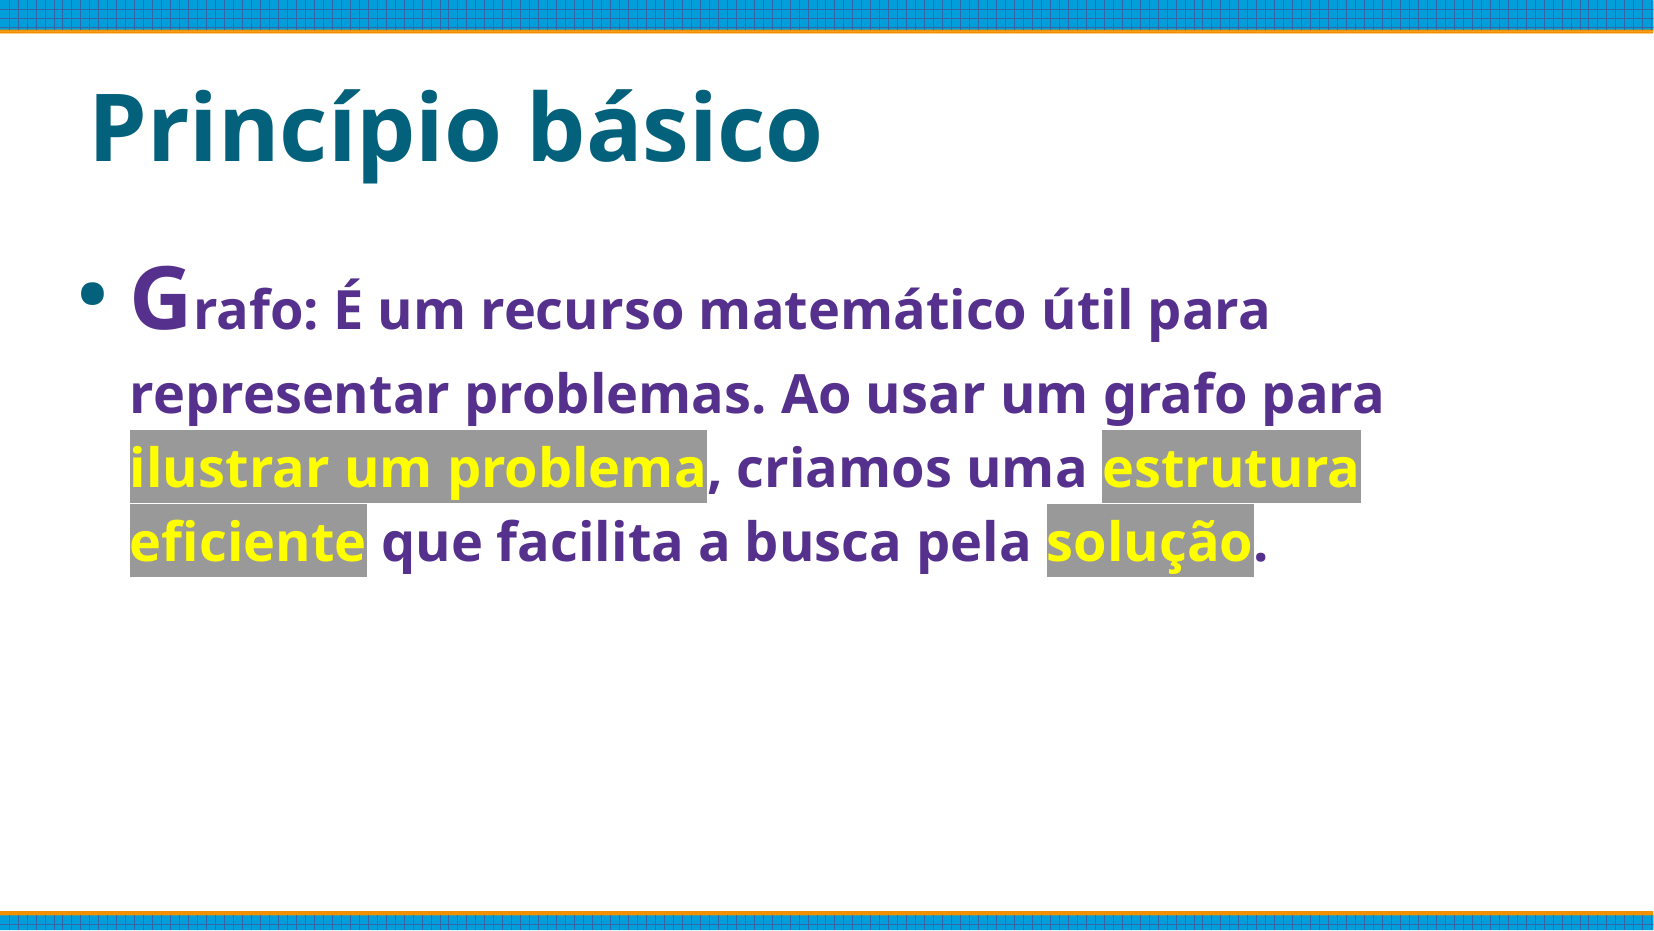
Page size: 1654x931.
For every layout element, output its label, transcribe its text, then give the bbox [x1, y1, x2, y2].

list Grafo: É um recurso matemático útil para representar problemas. Ao usar um grafo para ilustrar um problema, criamos uma estrutura eficiente que facilita a busca pela solução. [59, 236, 1536, 901]
title Princípio básico [88, 44, 1565, 207]
